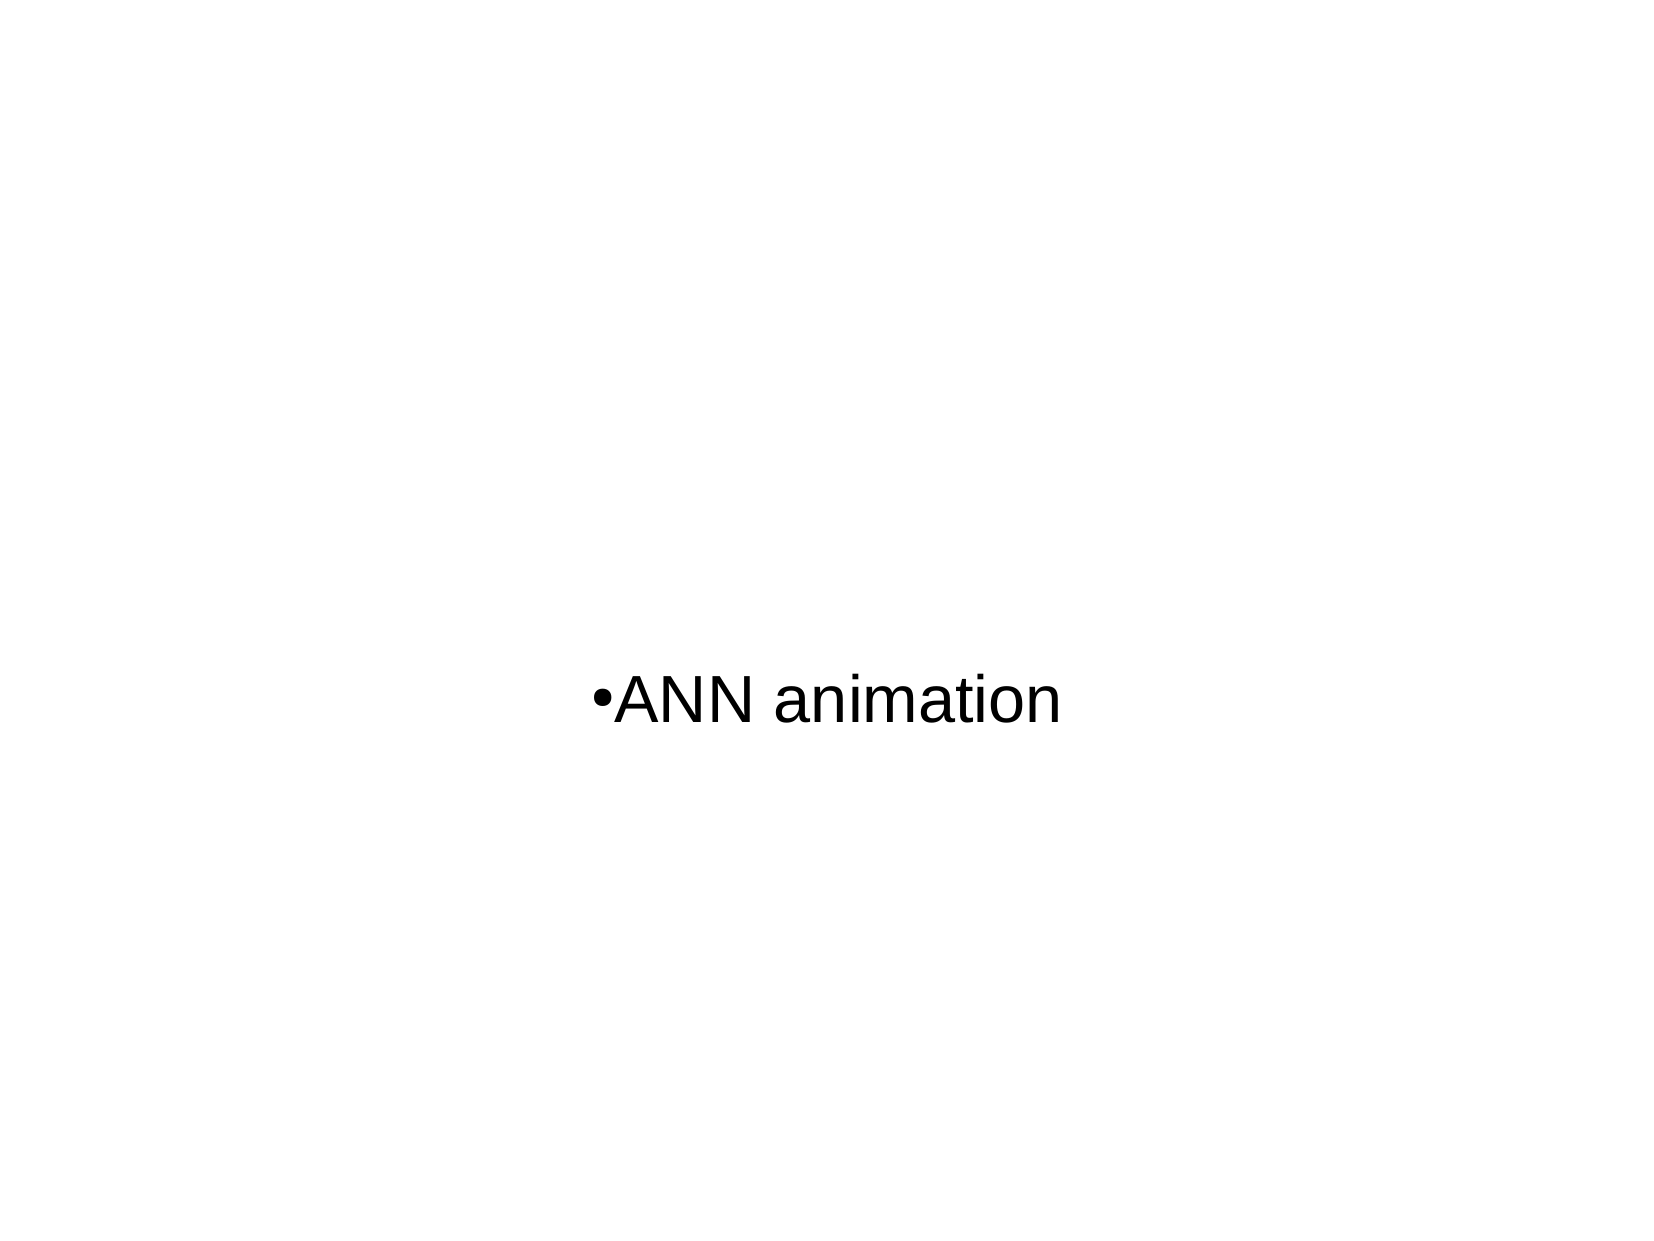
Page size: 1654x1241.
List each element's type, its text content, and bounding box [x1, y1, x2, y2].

subtitle ANN animation [82, 290, 1571, 1109]
